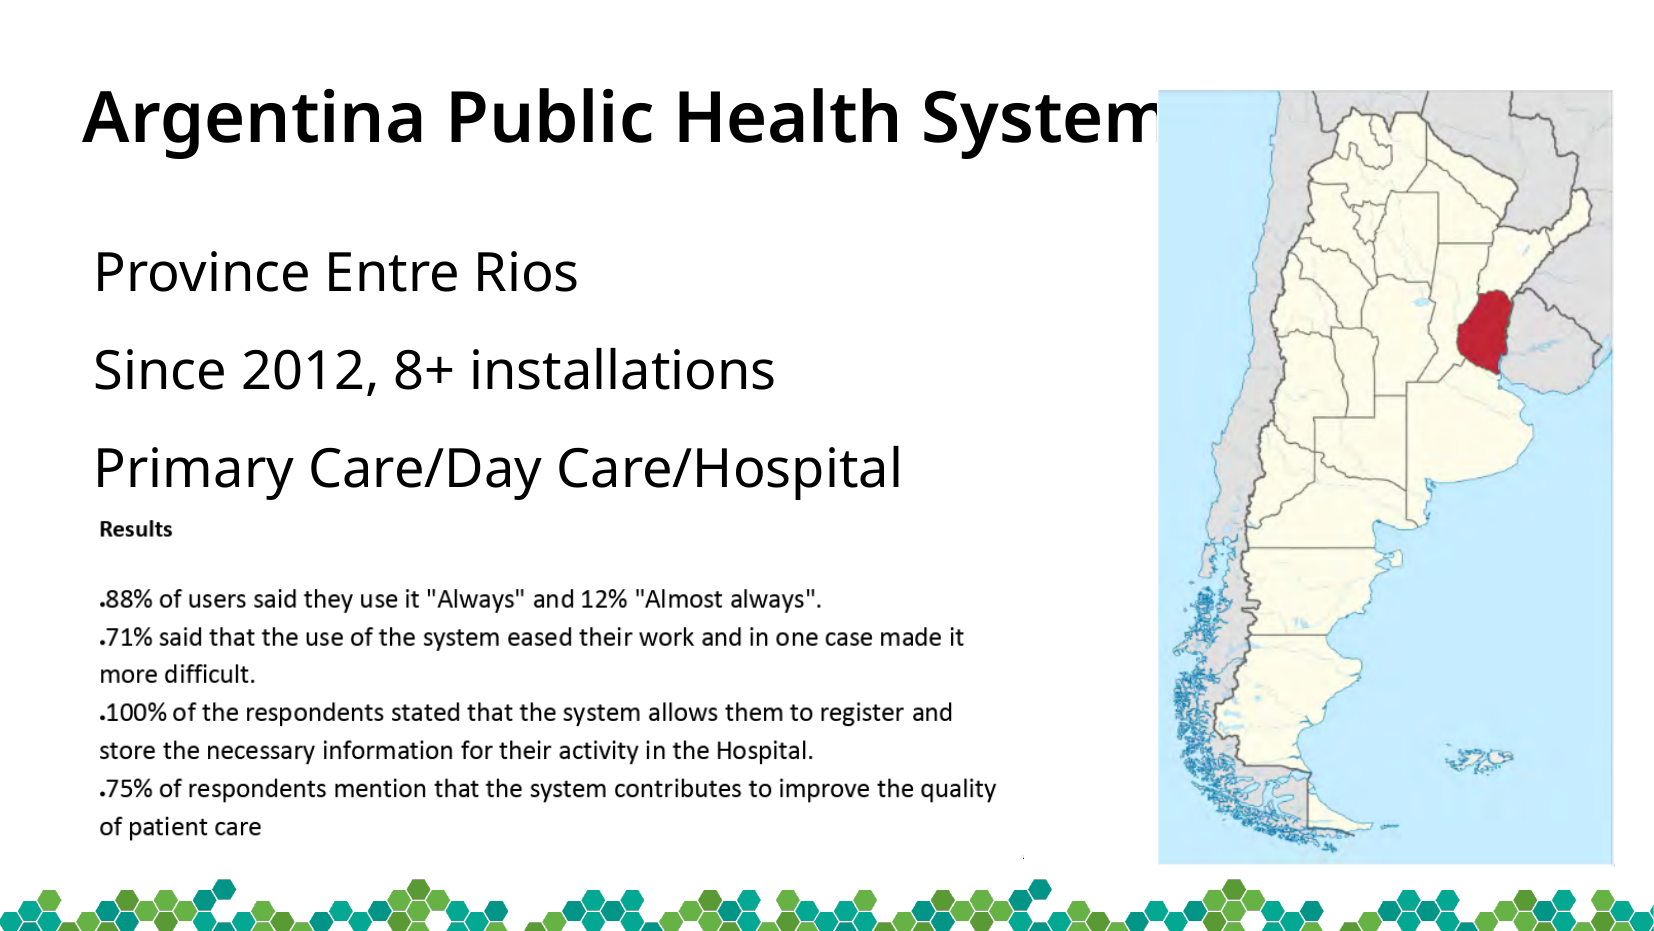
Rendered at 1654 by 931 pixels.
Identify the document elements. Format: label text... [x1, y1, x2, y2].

picture [93, 516, 1024, 859]
picture [1157, 90, 1615, 867]
list Province Entre Rios Since 2012, 8+ installations Primary Care/Day Care/Hospital [93, 233, 1157, 849]
picture [0, 871, 1654, 931]
title Argentina Public Health System [82, 37, 1571, 193]
